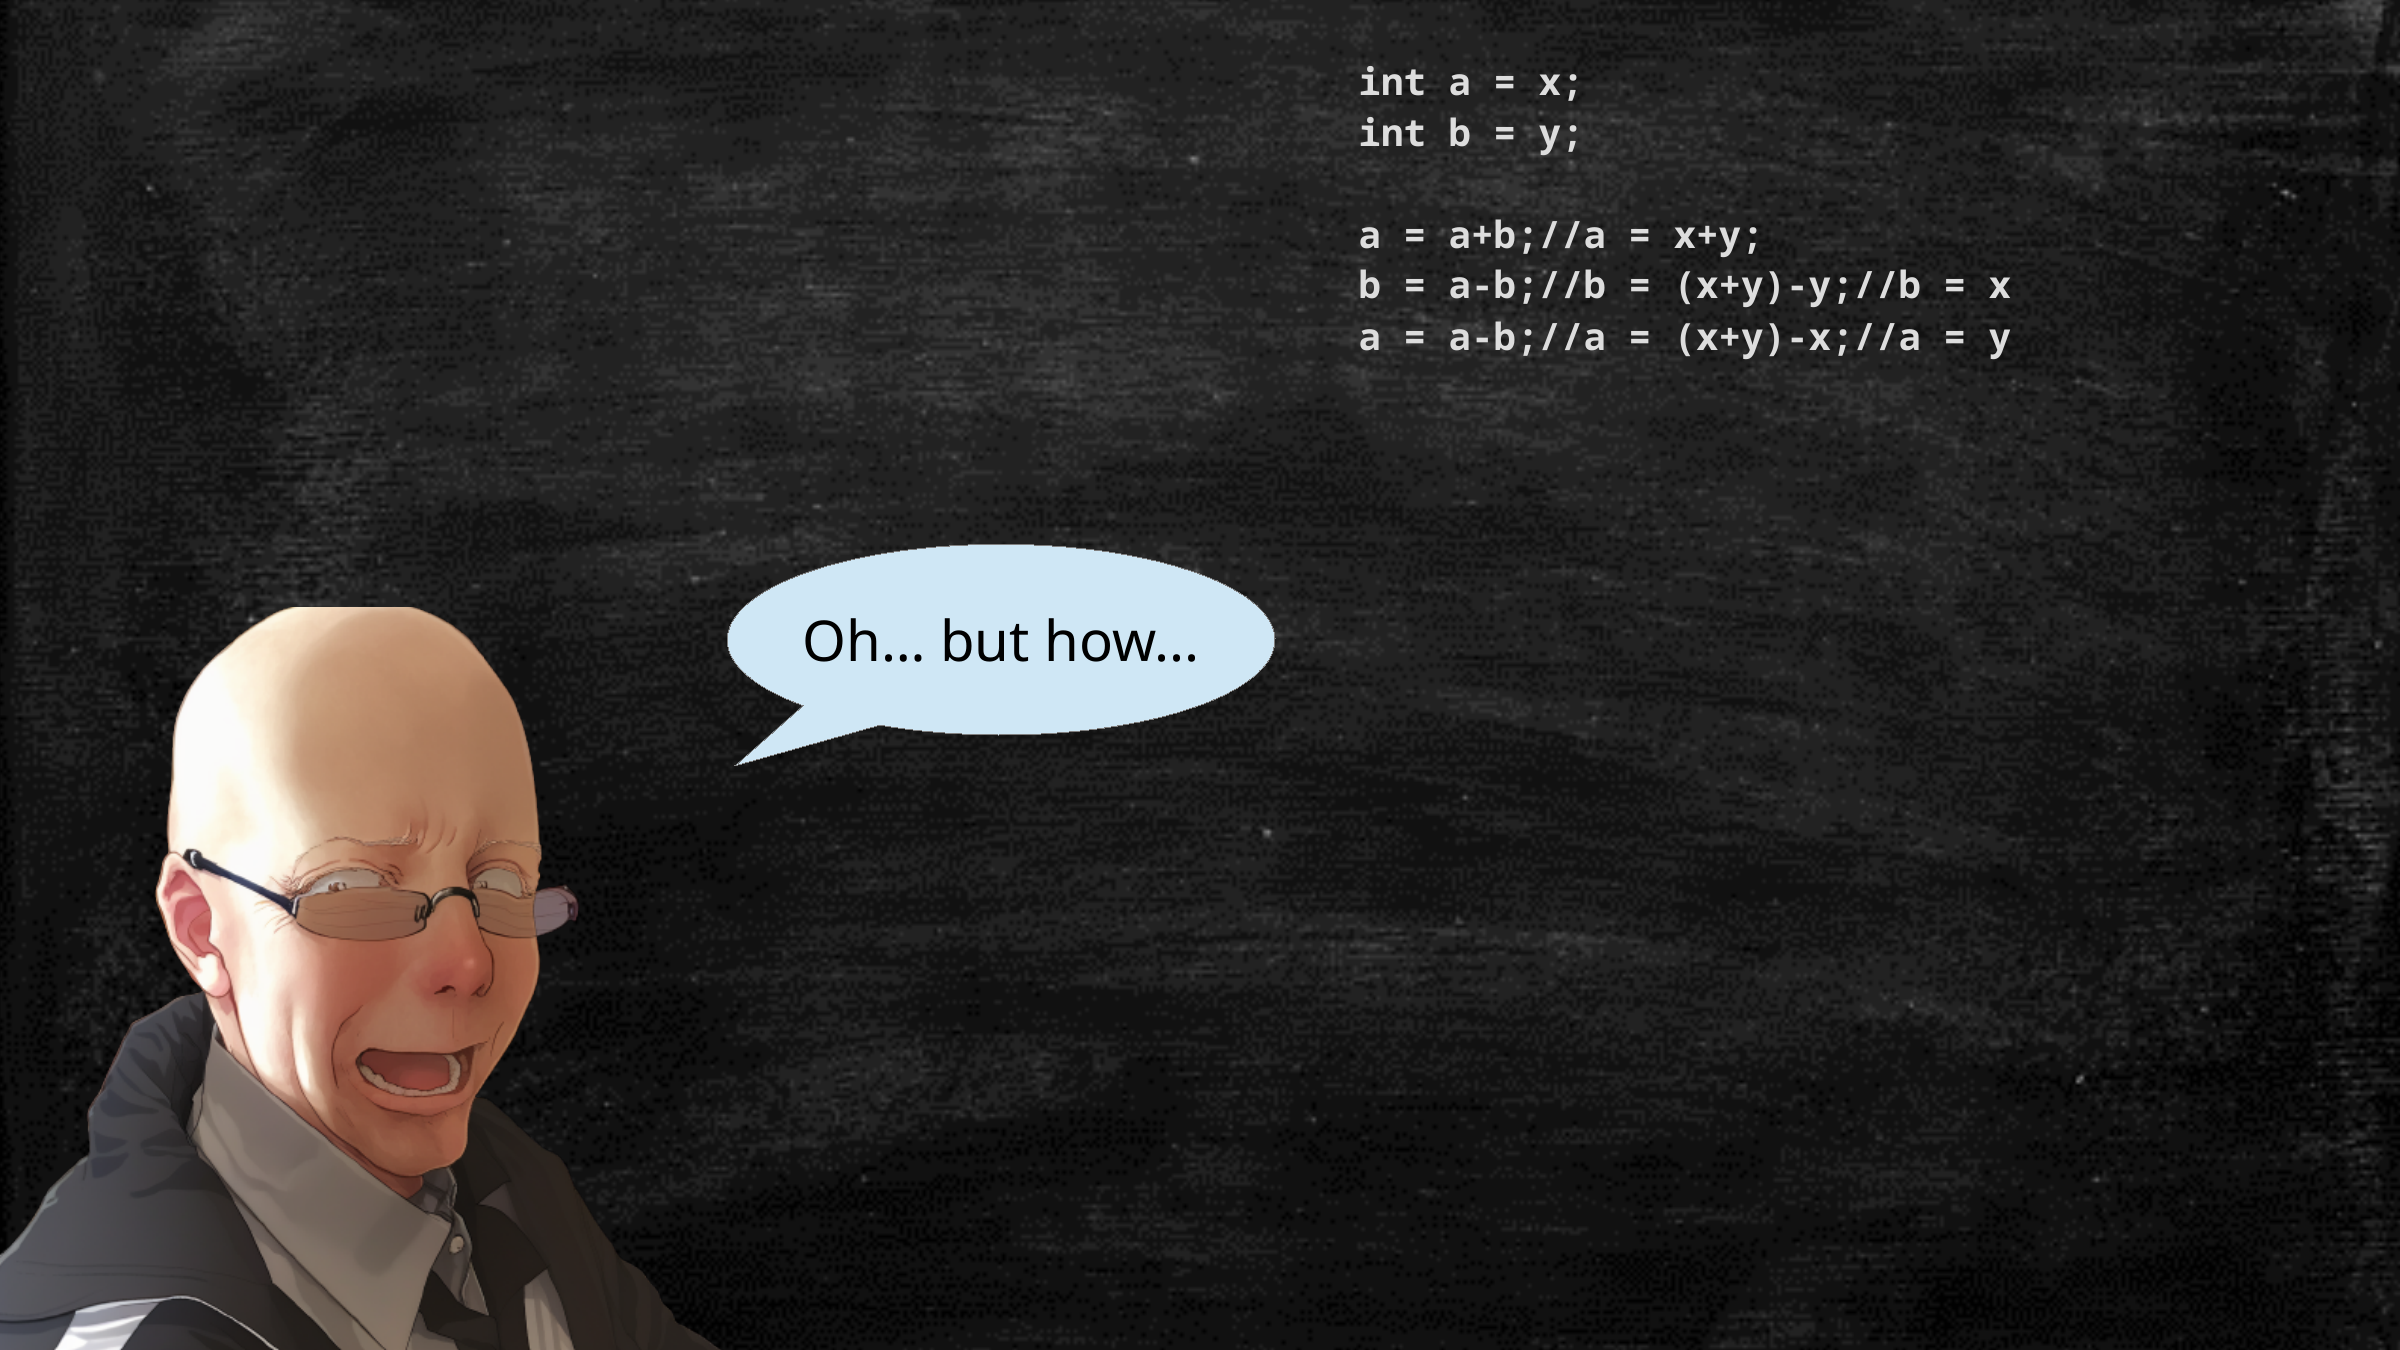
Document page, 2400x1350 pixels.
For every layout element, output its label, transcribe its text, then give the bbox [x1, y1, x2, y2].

text_box int a = x; int b = y; a = a+b;//a = x+y; b = a-b;//b = (x+y)-y;//b = x a = a-b;//a = (x+y)-x;//a = y [1343, 47, 2400, 1035]
text_box Oh… but how... [743, 544, 1276, 761]
picture [0, 0, 2400, 1350]
